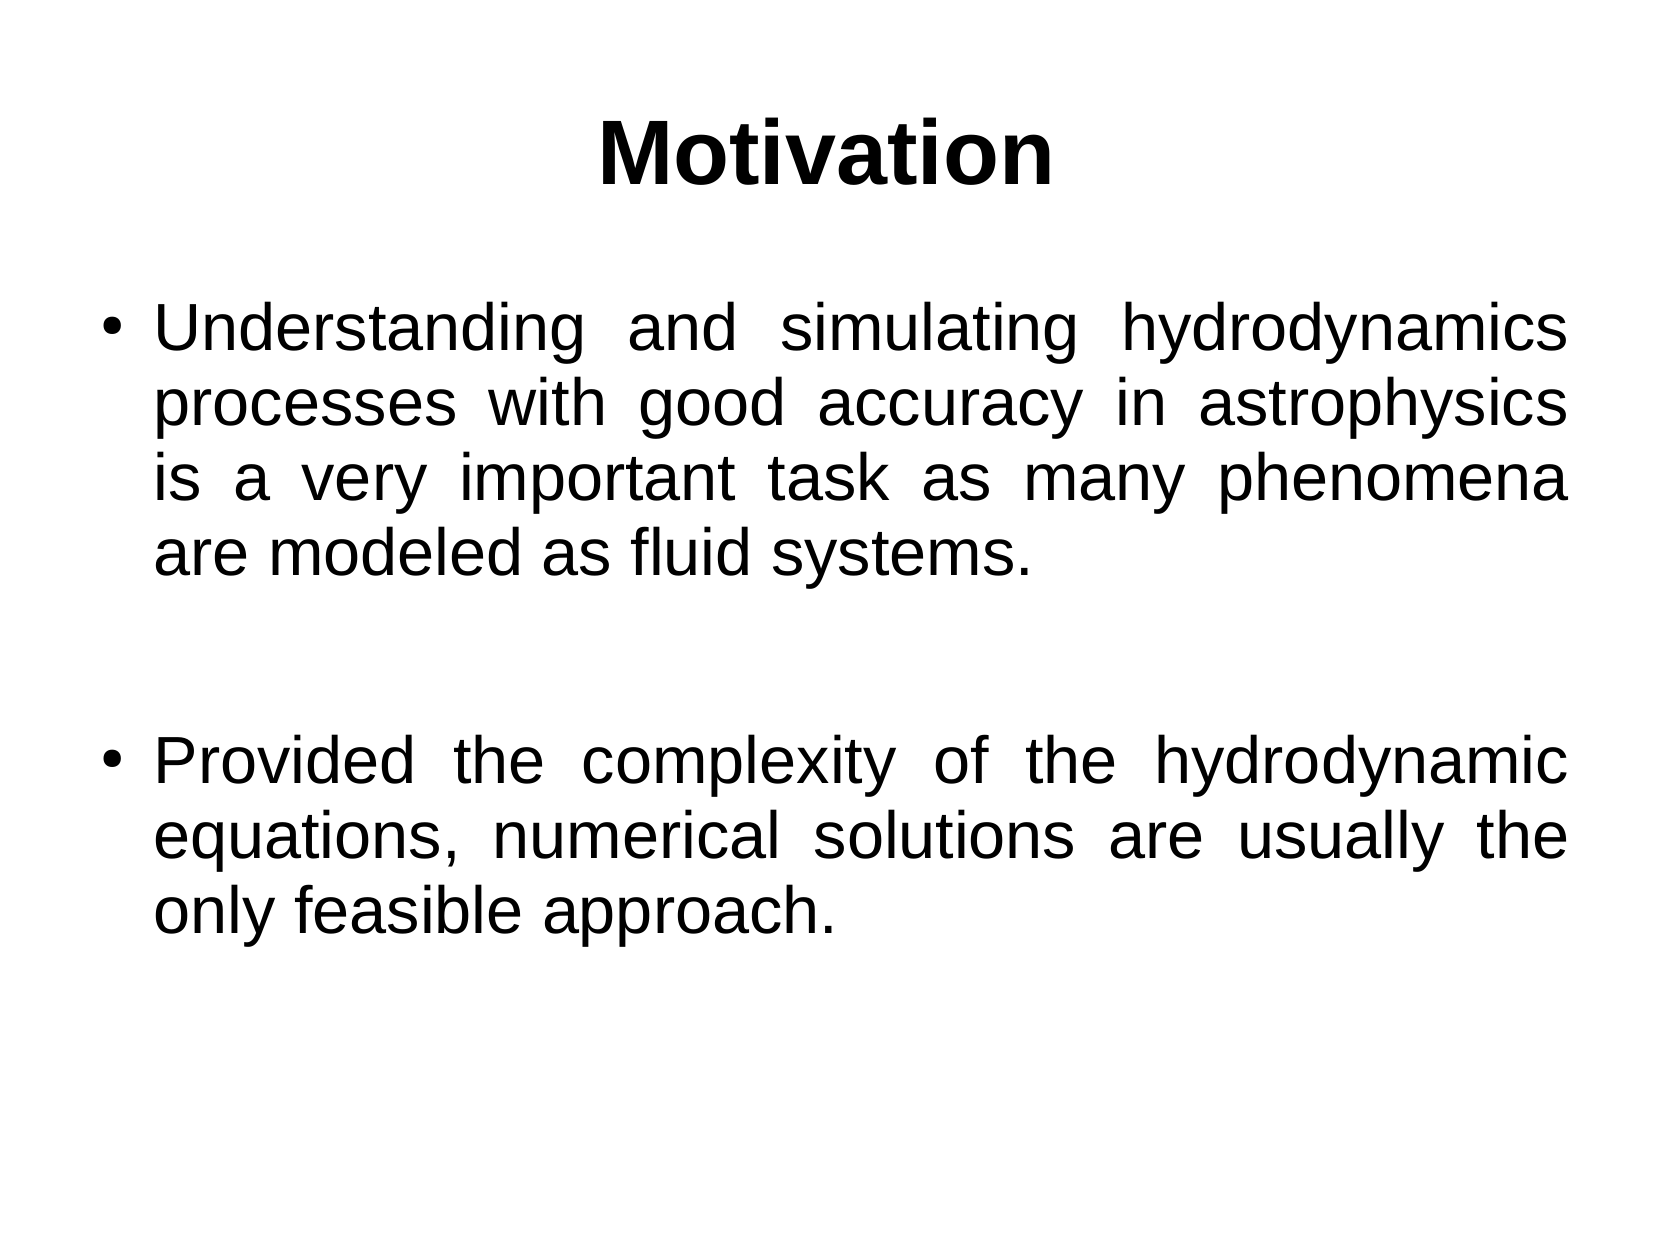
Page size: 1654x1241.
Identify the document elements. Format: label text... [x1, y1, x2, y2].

title Motivation [82, 49, 1571, 257]
list Understanding and simulating hydrodynamics processes with good accuracy in astrophysics is a very important task as many phenomena are modeled as fluid systems. Provided the complexity of the hydrodynamic equations, numerical solutions are usually the only feasible approach. [82, 290, 1571, 1010]
